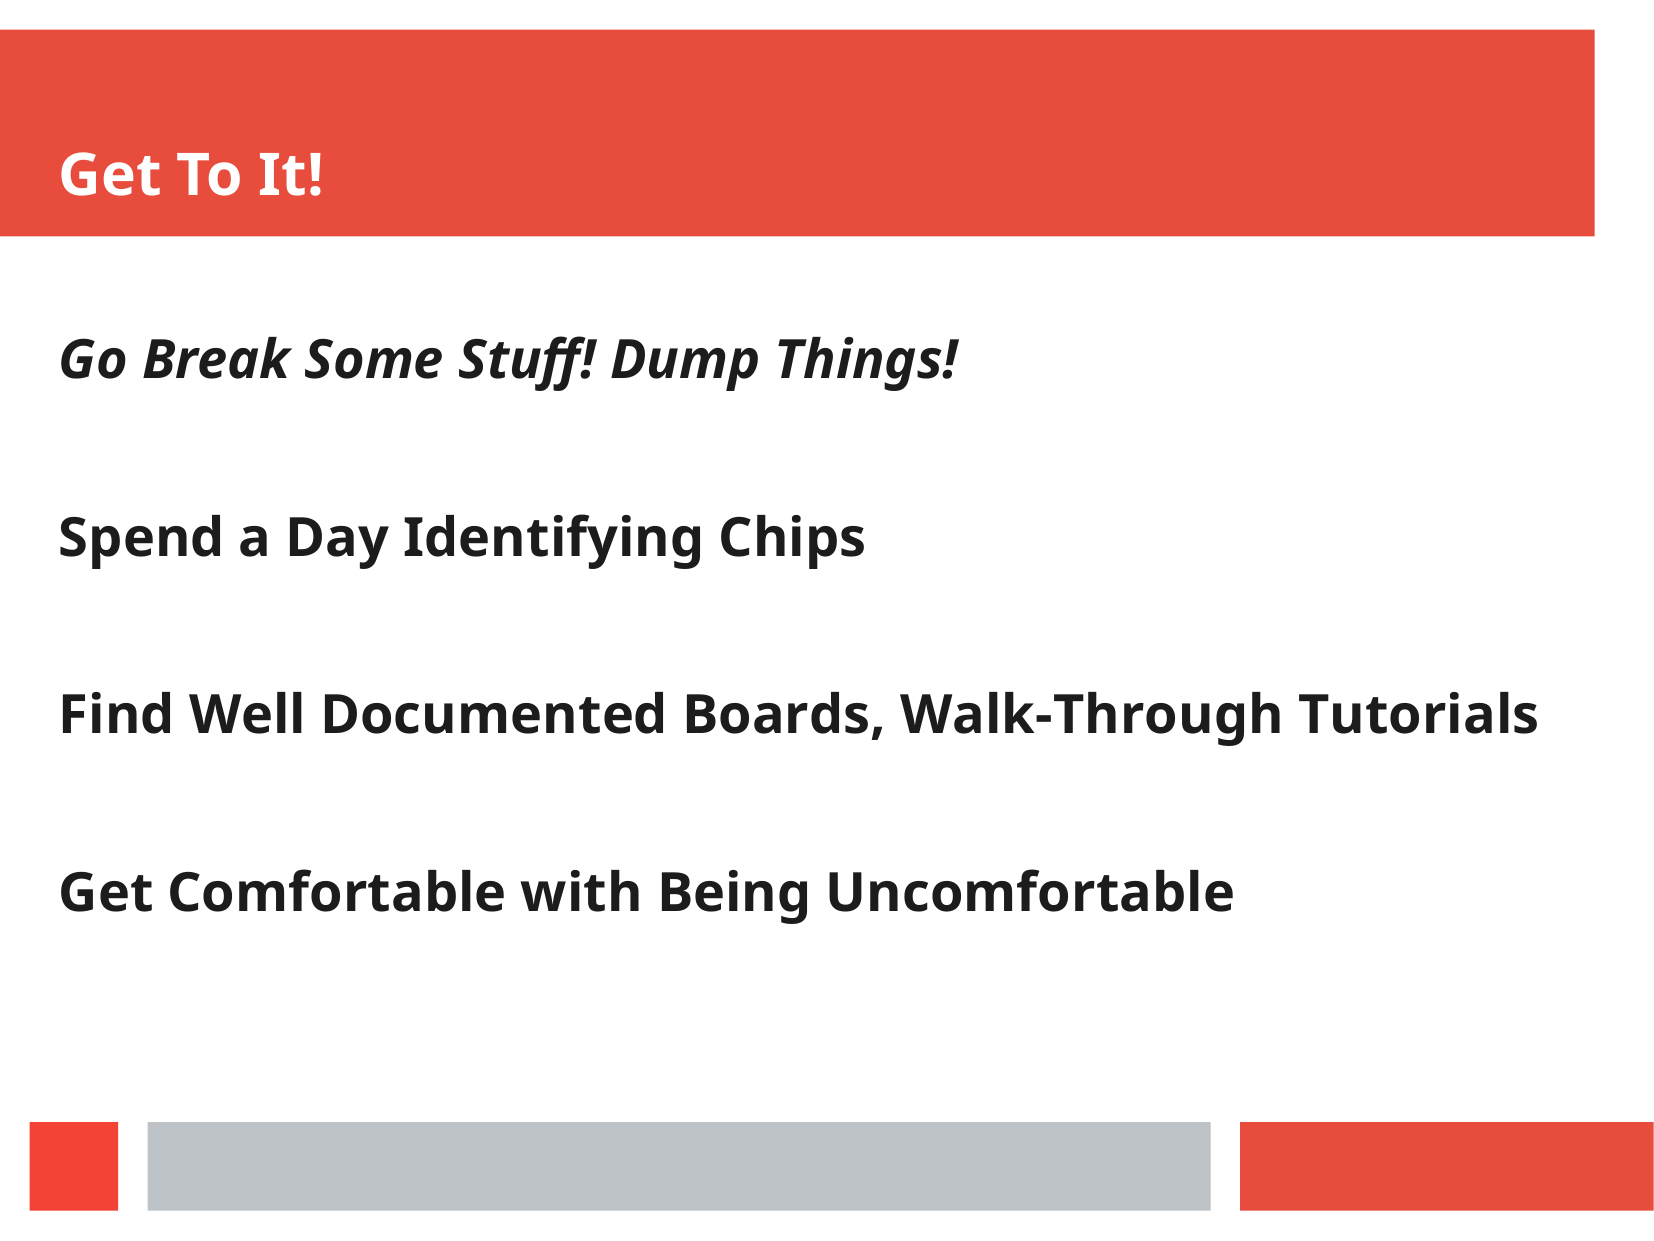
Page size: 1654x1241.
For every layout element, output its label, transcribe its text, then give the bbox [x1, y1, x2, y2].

text_box Go Break Some Stuff! Dump Things! Spend a Day Identifying Chips Find Well Documented Boards, Walk-Through Tutorials Get Comfortable with Being Uncomfortable [59, 324, 1565, 1093]
text_box Get To It! [59, 135, 1595, 207]
